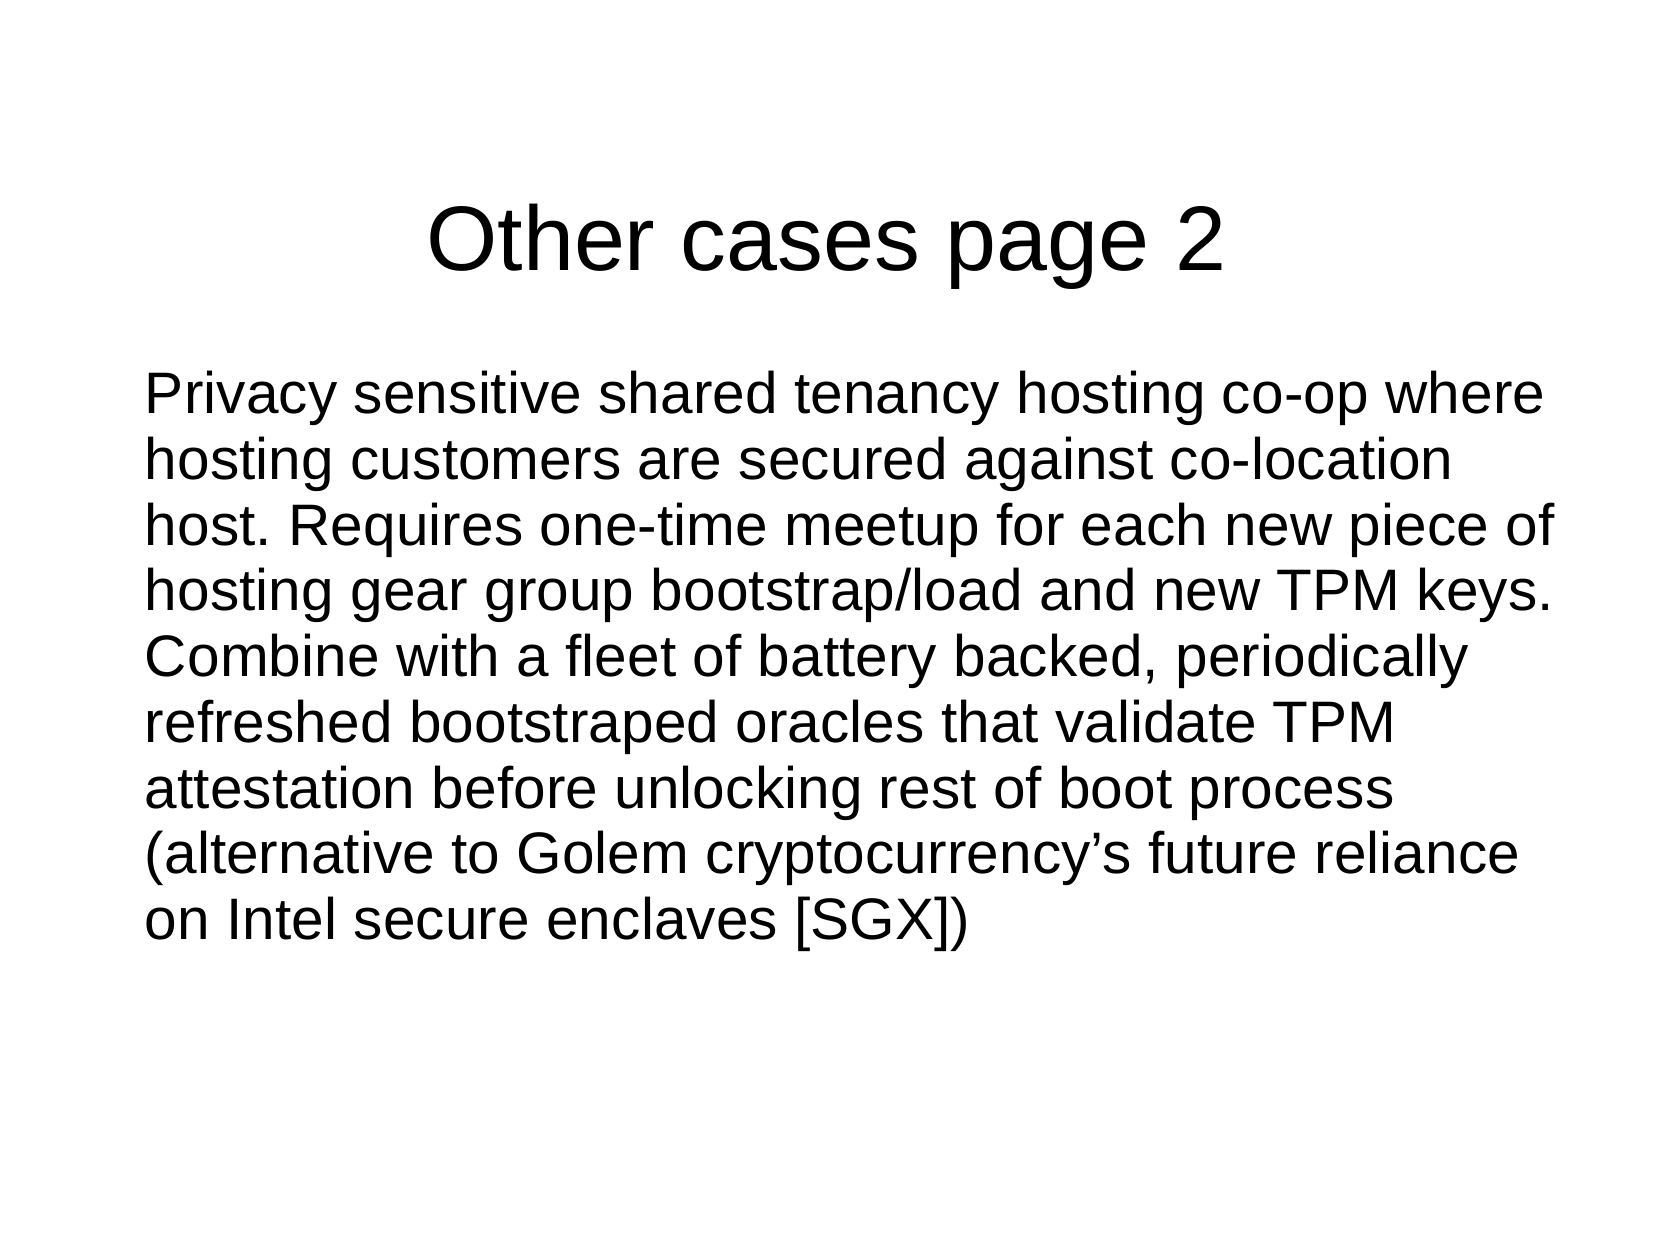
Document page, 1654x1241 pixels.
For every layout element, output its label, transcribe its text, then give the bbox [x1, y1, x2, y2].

title Other cases page 2 [82, 33, 1571, 360]
list Privacy sensitive shared tenancy hosting co-op where hosting customers are secured against co-location host. Requires one-time meetup for each new piece of hosting gear group bootstrap/load and new TPM keys. Combine with a fleet of battery backed, periodically refreshed bootstraped oracles that validate TPM attestation before unlocking rest of boot process (alternative to Golem cryptocurrency’s future reliance on Intel secure enclaves [SGX]) [82, 360, 1571, 999]
